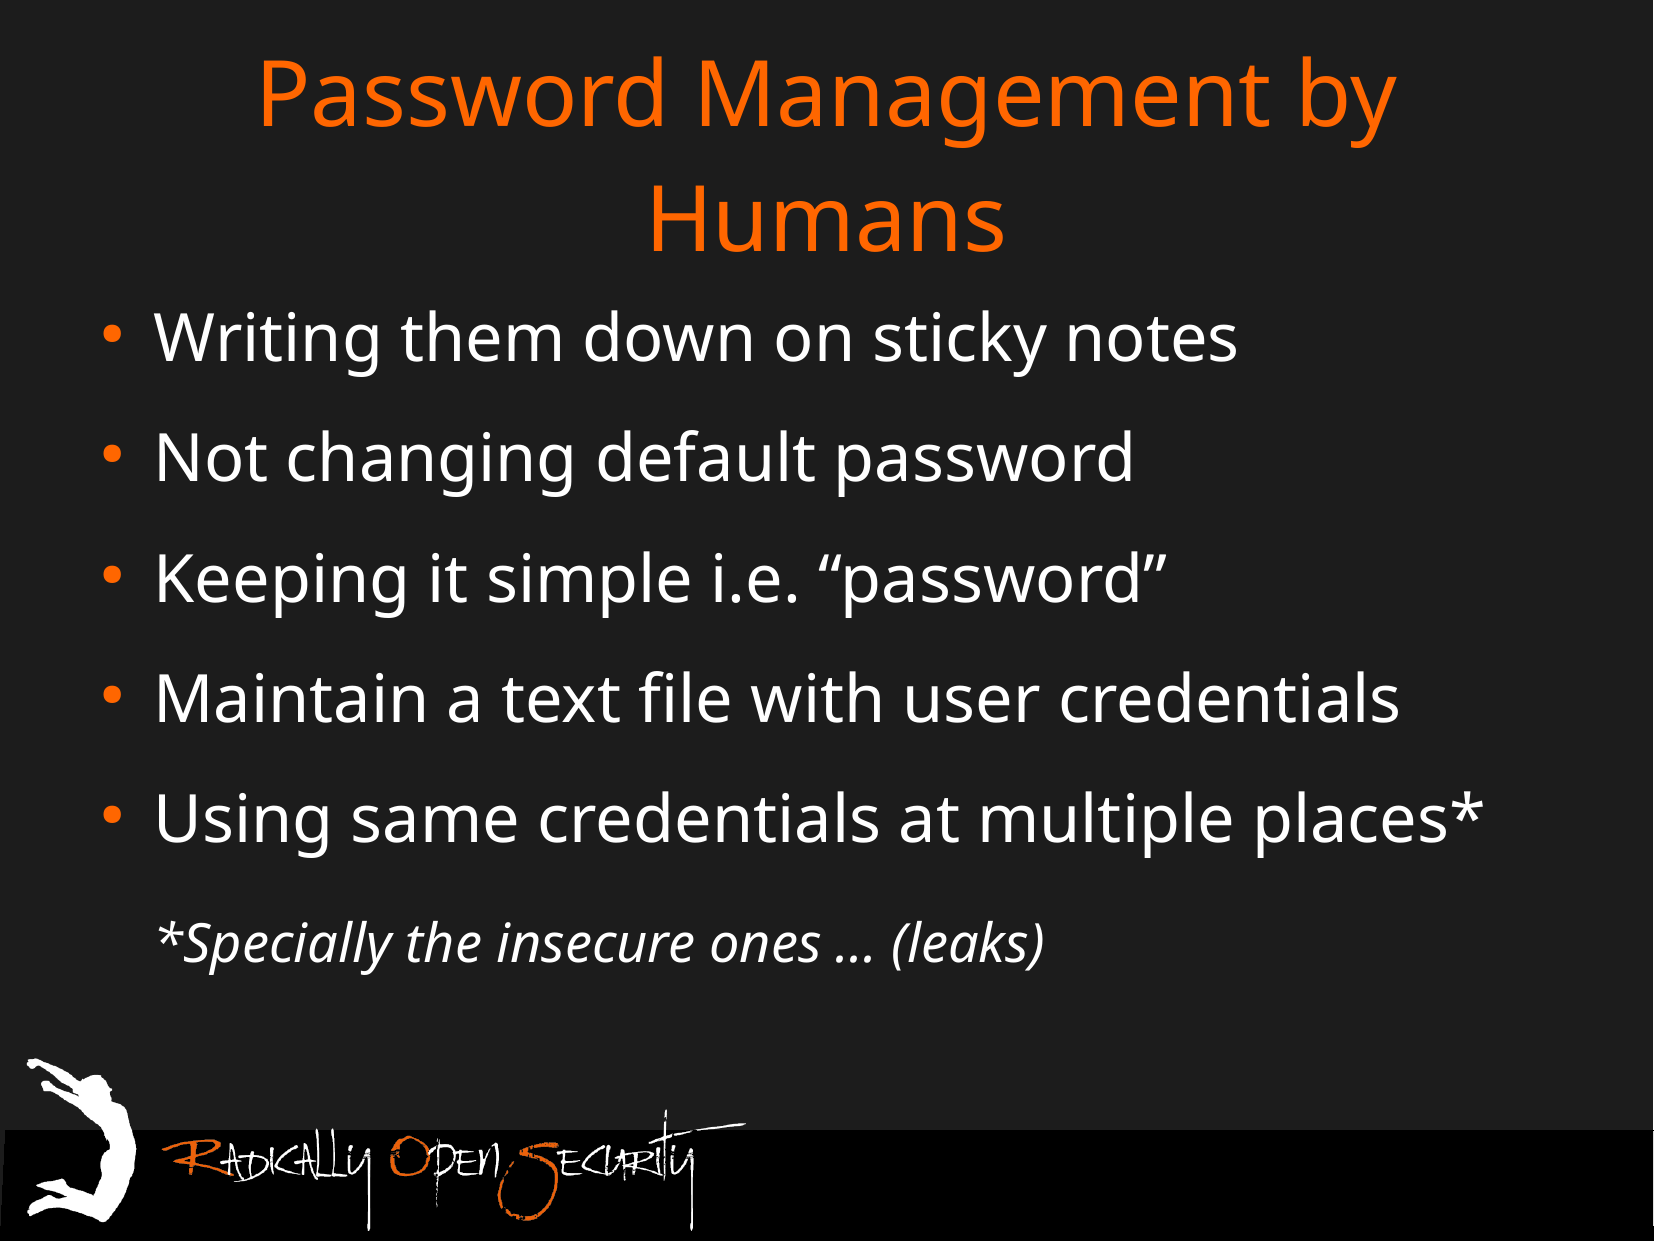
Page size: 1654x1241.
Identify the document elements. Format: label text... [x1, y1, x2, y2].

list Writing them down on sticky notes Not changing default password Keeping it simple i.e. “password” Maintain a text file with user credentials Using same credentials at multiple places* *Specially the insecure ones ... (leaks) [82, 290, 1571, 1010]
title Password Management by Humans [82, 45, 1571, 261]
picture [0, 1022, 778, 1241]
